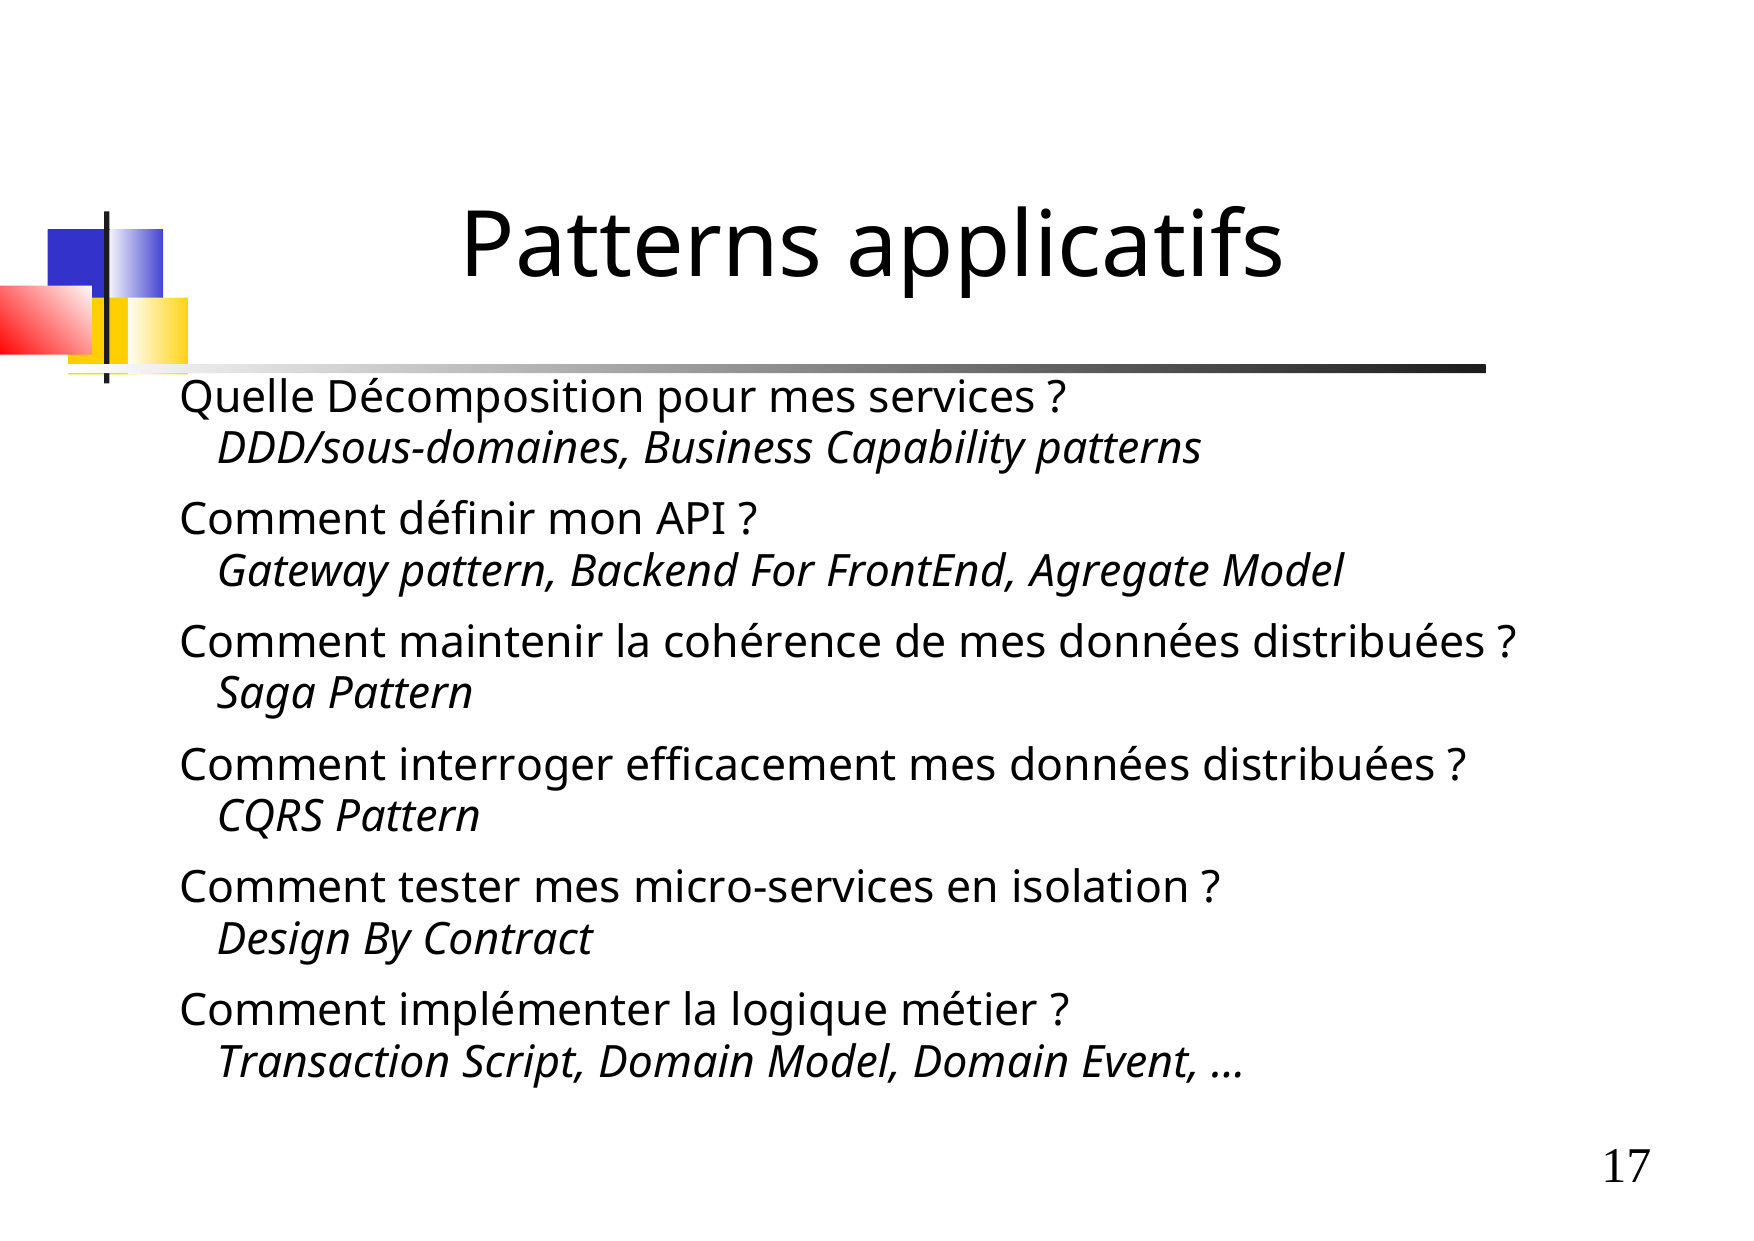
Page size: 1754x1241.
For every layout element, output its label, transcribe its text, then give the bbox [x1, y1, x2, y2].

title Patterns applicatifs [179, 139, 1567, 351]
list Quelle Décomposition pour mes services ? DDD/sous-domaines, Business Capability patterns Comment définir mon API ? Gateway pattern, Backend For FrontEnd, Agregate Model Comment maintenir la cohérence de mes données distribuées ? Saga Pattern Comment interroger efficacement mes données distribuées ? CQRS Pattern Comment tester mes micro-services en isolation ? Design By Contract Comment implémenter la logique métier ? Transaction Script, Domain Model, Domain Event, ... [179, 371, 1567, 1091]
